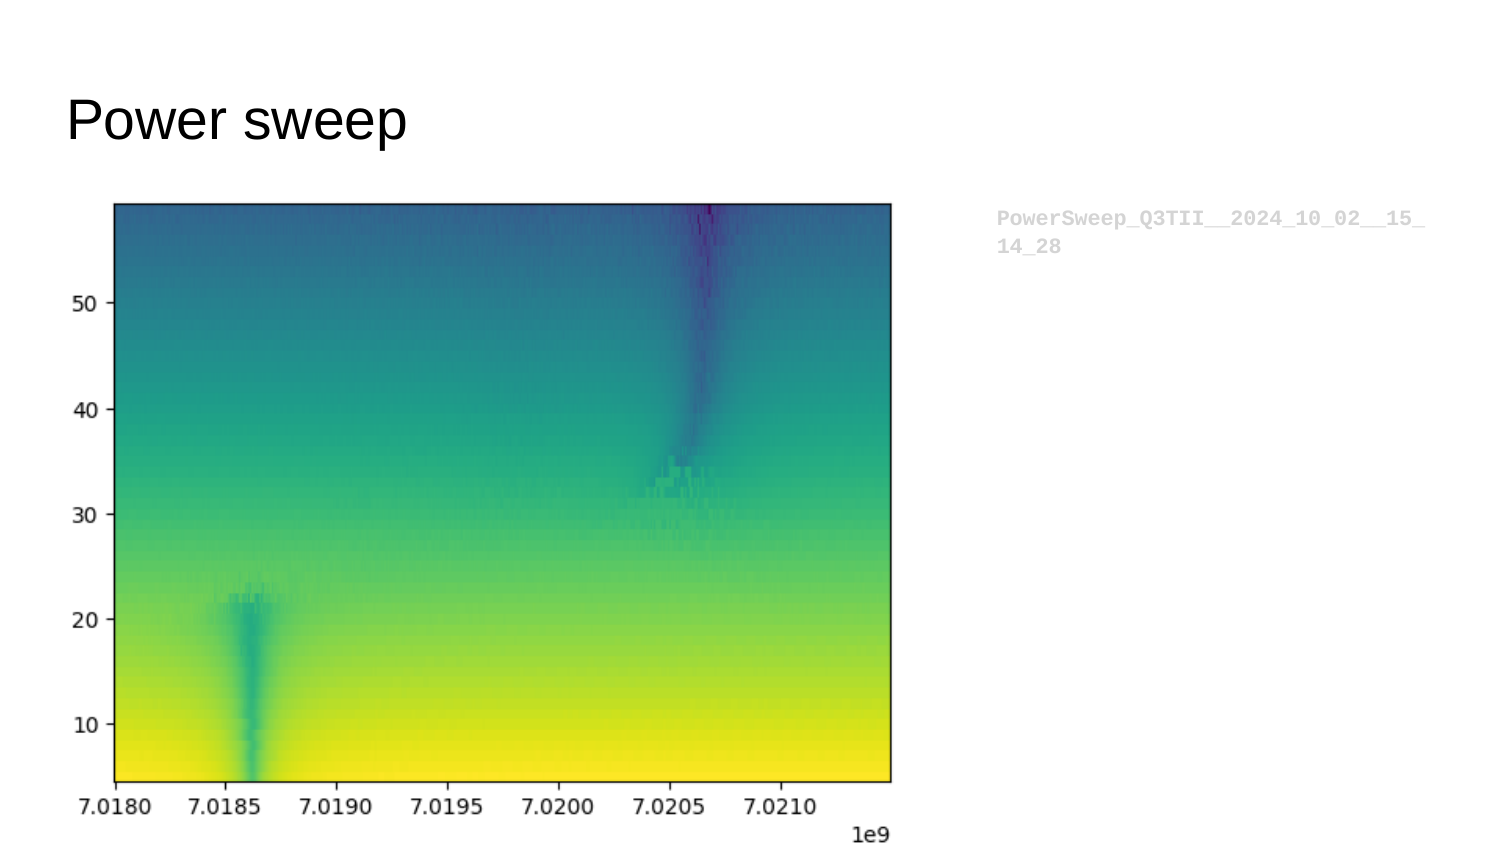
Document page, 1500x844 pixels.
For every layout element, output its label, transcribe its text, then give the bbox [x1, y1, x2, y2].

picture [56, 188, 906, 844]
title Power sweep [51, 72, 1449, 167]
list PowerSweep_Q3TII__2024_10_02__15_14_28 [981, 189, 1449, 750]
